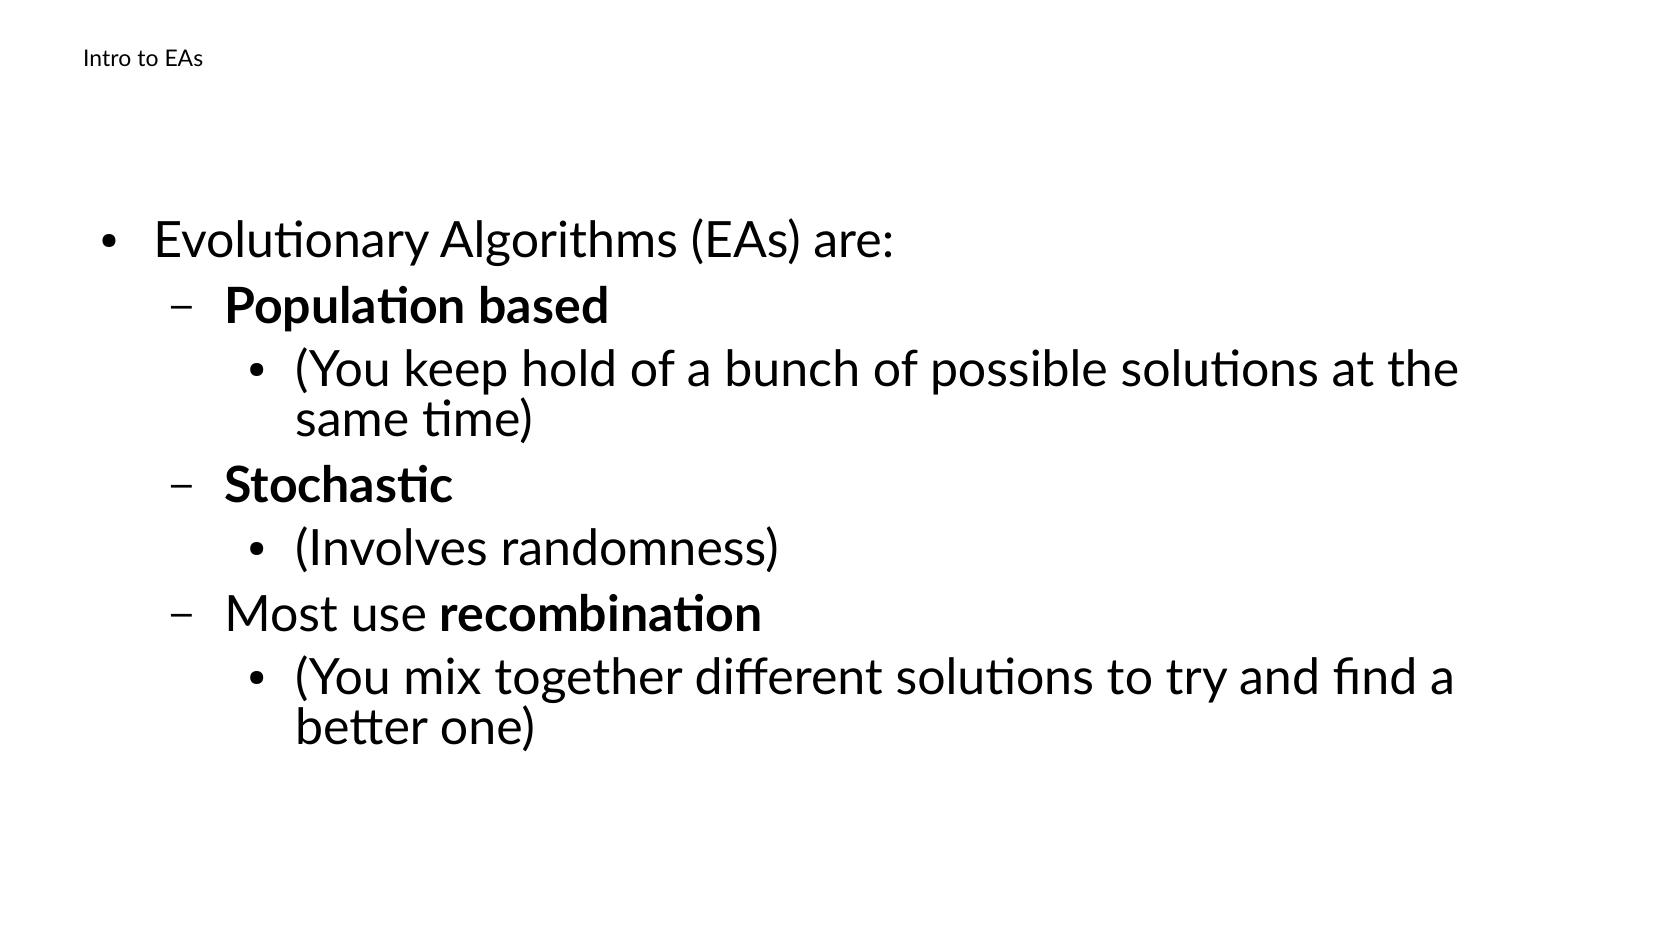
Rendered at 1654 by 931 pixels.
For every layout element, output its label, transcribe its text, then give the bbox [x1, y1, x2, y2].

list Evolutionary Algorithms (EAs) are: Population based (You keep hold of a bunch of possible solutions at the same time) Stochastic (Involves randomness) Most use recombination (You mix together different solutions to try and find a better one) [82, 217, 1571, 839]
title Intro to EAs [83, 0, 1571, 119]
